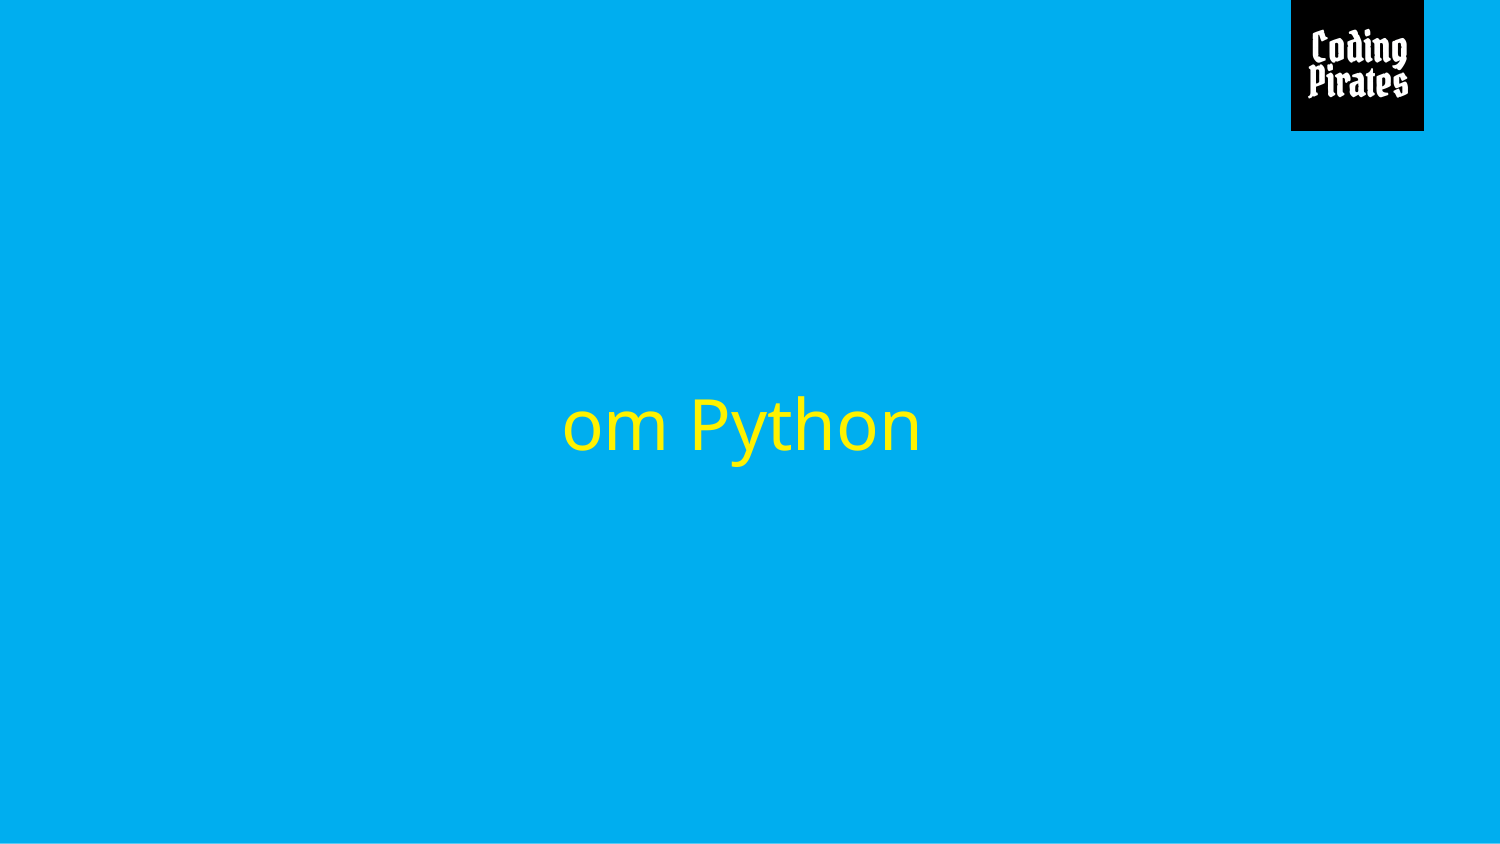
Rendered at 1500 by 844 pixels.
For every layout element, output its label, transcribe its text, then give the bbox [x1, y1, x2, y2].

picture [1292, 0, 1423, 130]
title om Python [12, 352, 1472, 491]
